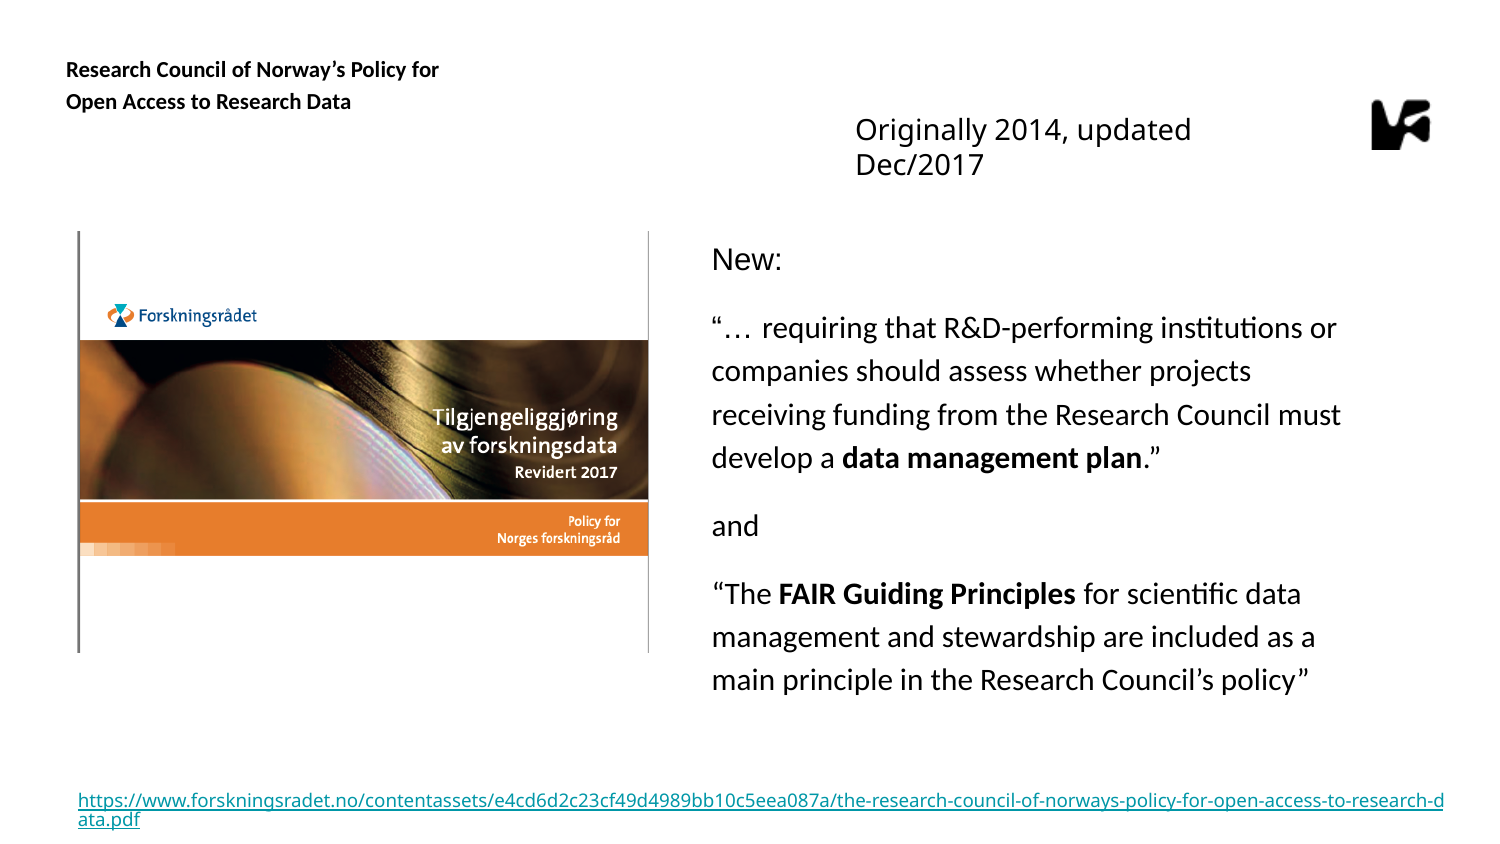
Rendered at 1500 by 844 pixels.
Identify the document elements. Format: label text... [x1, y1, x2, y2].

list New: “… requiring that R&D-performing institutions or companies should assess whether projects receiving funding from the Research Council must develop a data management plan.” and “The FAIR Guiding Principles for scientific data management and stewardship are included as a main principle in the Research Council’s policy” [696, 219, 1375, 709]
text_box https://www.forskningsradet.no/contentassets/e4cd6d2c23cf49d4989bb10c5eea087a/the-research-council-of-norways-policy-for-open-access-to-research-data.pdf [66, 777, 1465, 823]
picture [77, 231, 649, 653]
title Research Council of Norway’s Policy for Open Access to Research Data [51, 35, 1449, 130]
picture [1347, 76, 1449, 150]
text_box Originally 2014, updated Dec/2017 [843, 106, 1324, 150]
